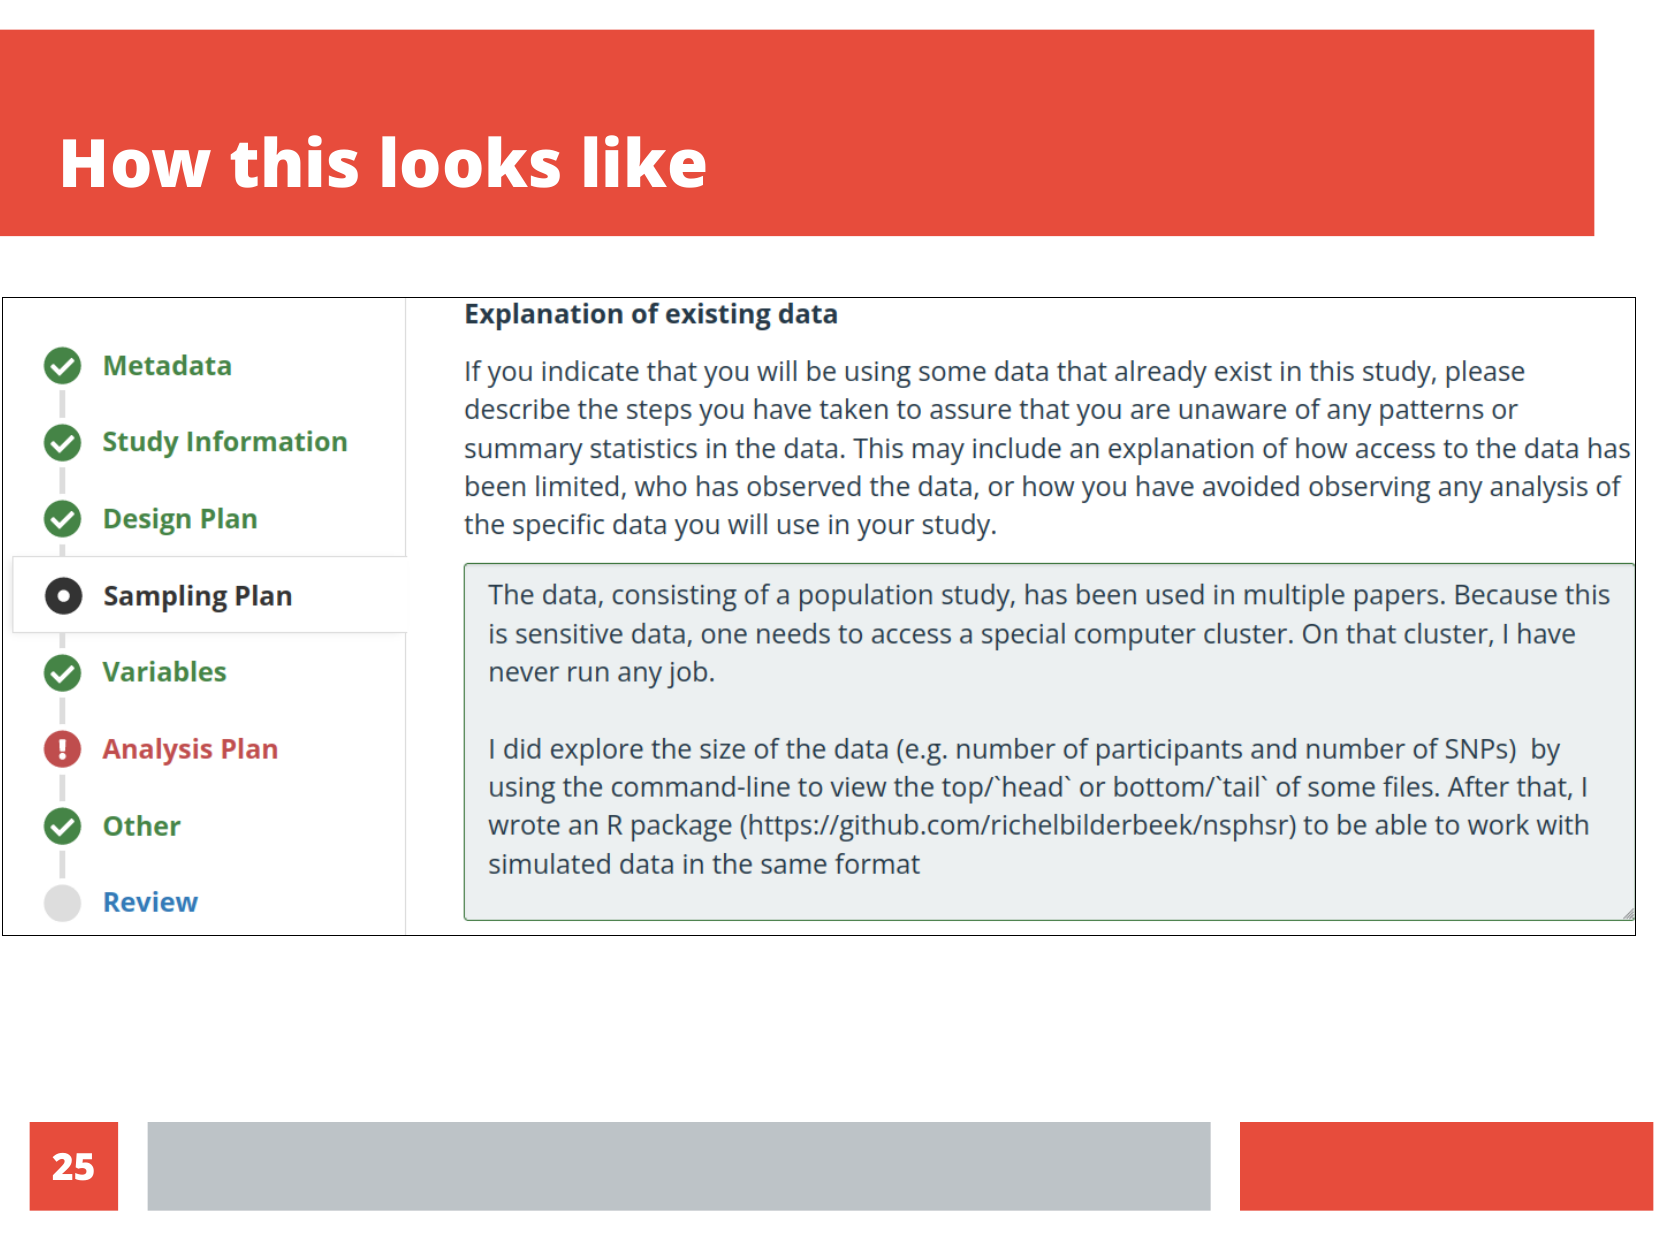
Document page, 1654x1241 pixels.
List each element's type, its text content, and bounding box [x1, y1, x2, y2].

title How this looks like [59, 59, 1595, 207]
picture [2, 297, 1636, 936]
